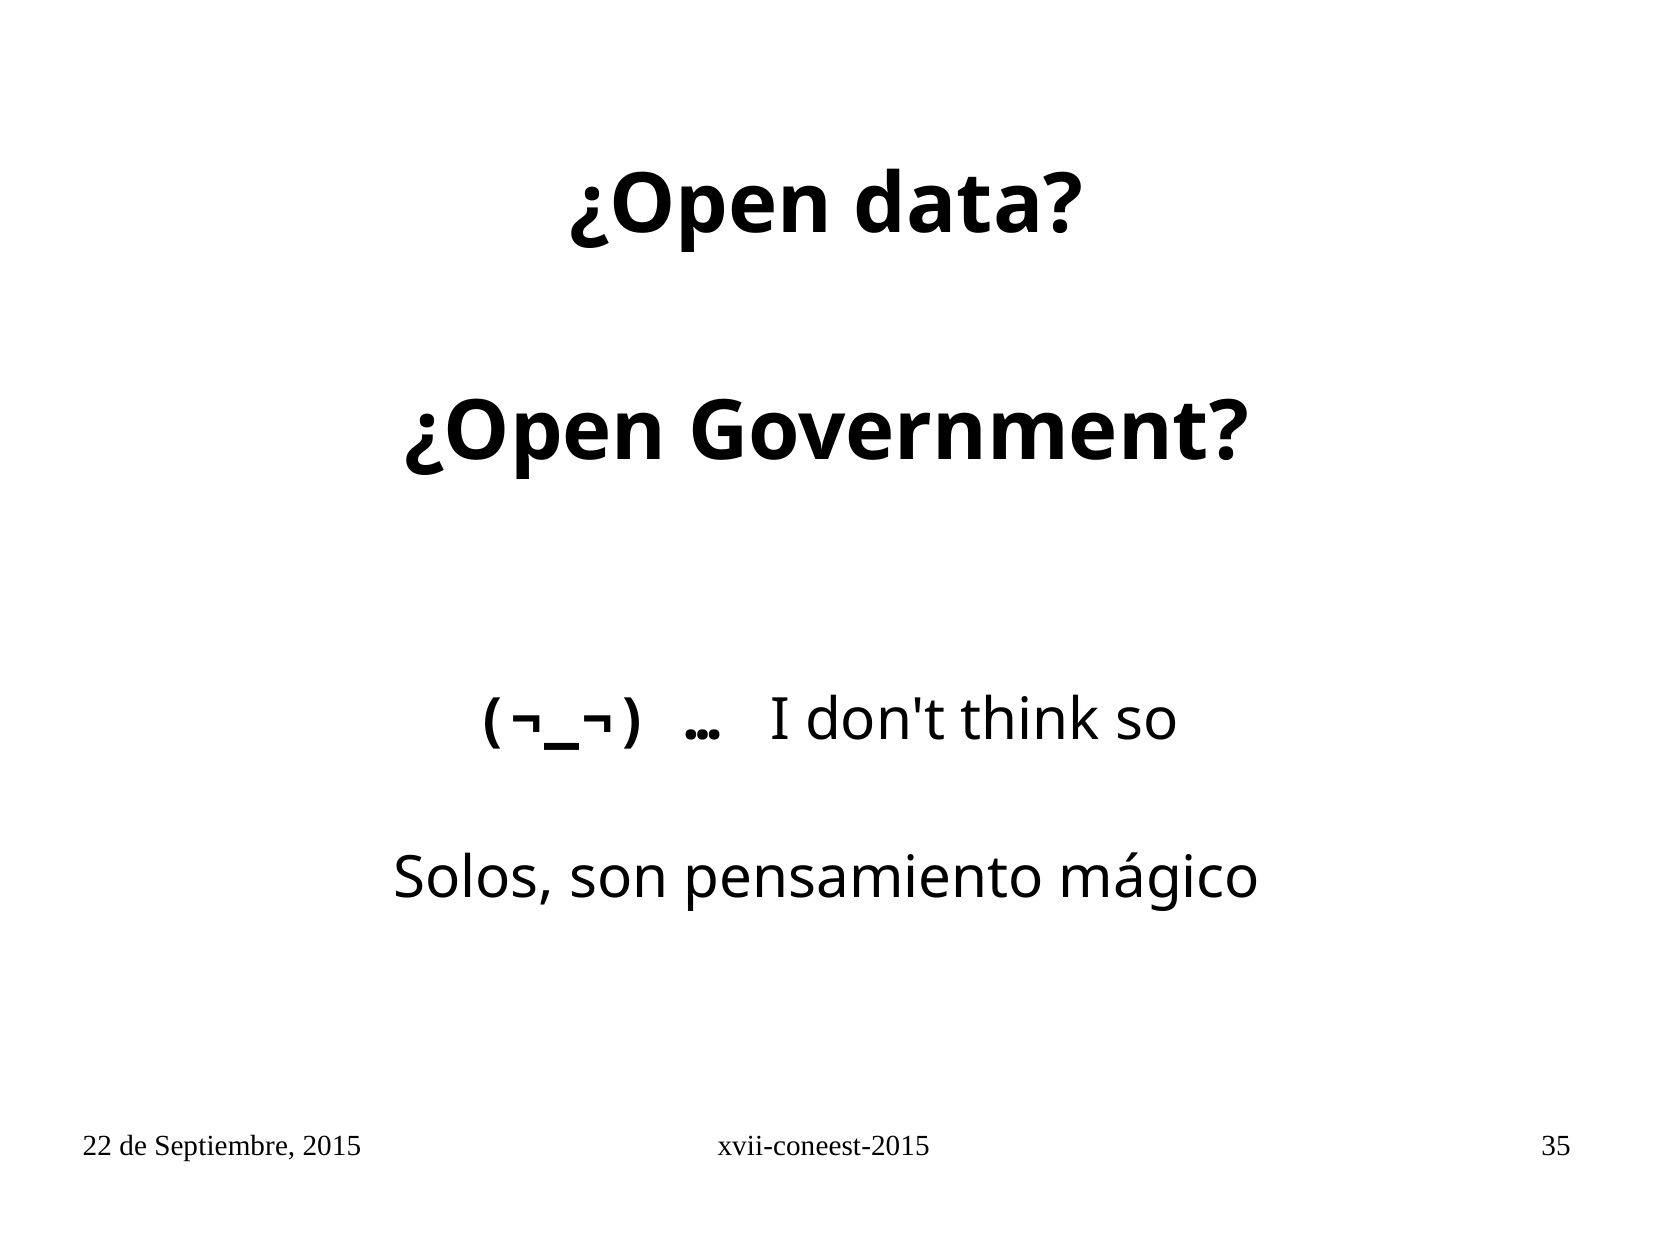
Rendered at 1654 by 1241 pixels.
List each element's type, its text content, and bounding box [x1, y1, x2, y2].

subtitle ¿Open data? ¿Open Government? (¬_¬) … I don't think so Solos, son pensamiento mágico [82, 49, 1571, 1010]
